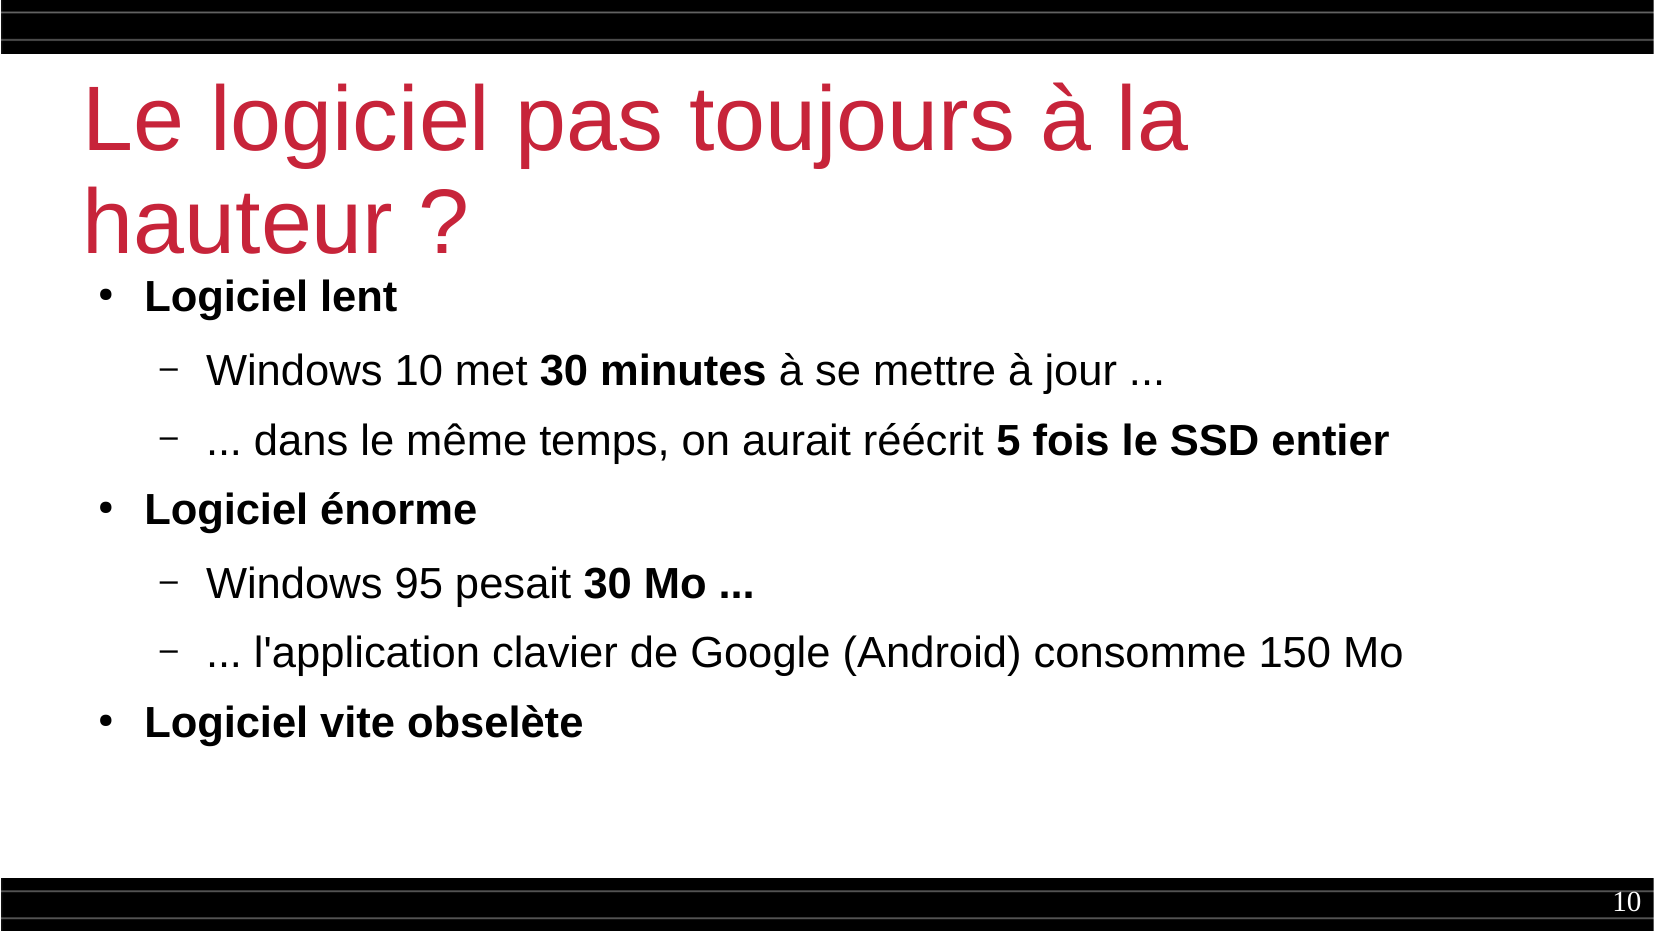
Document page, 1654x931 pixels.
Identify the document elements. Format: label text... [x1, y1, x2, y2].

picture [1, 878, 1654, 931]
list Logiciel lent Windows 10 met 30 minutes à se mettre à jour ... ... dans le même temps, on aurait réécrit 5 fois le SSD entier Logiciel énorme Windows 95 pesait 30 Mo ... ... l'application clavier de Google (Android) consomme 150 Mo Logiciel vite obselète [82, 271, 1571, 758]
picture [1, 0, 1654, 54]
title Le logiciel pas toujours à la hauteur ? [82, 67, 1571, 271]
